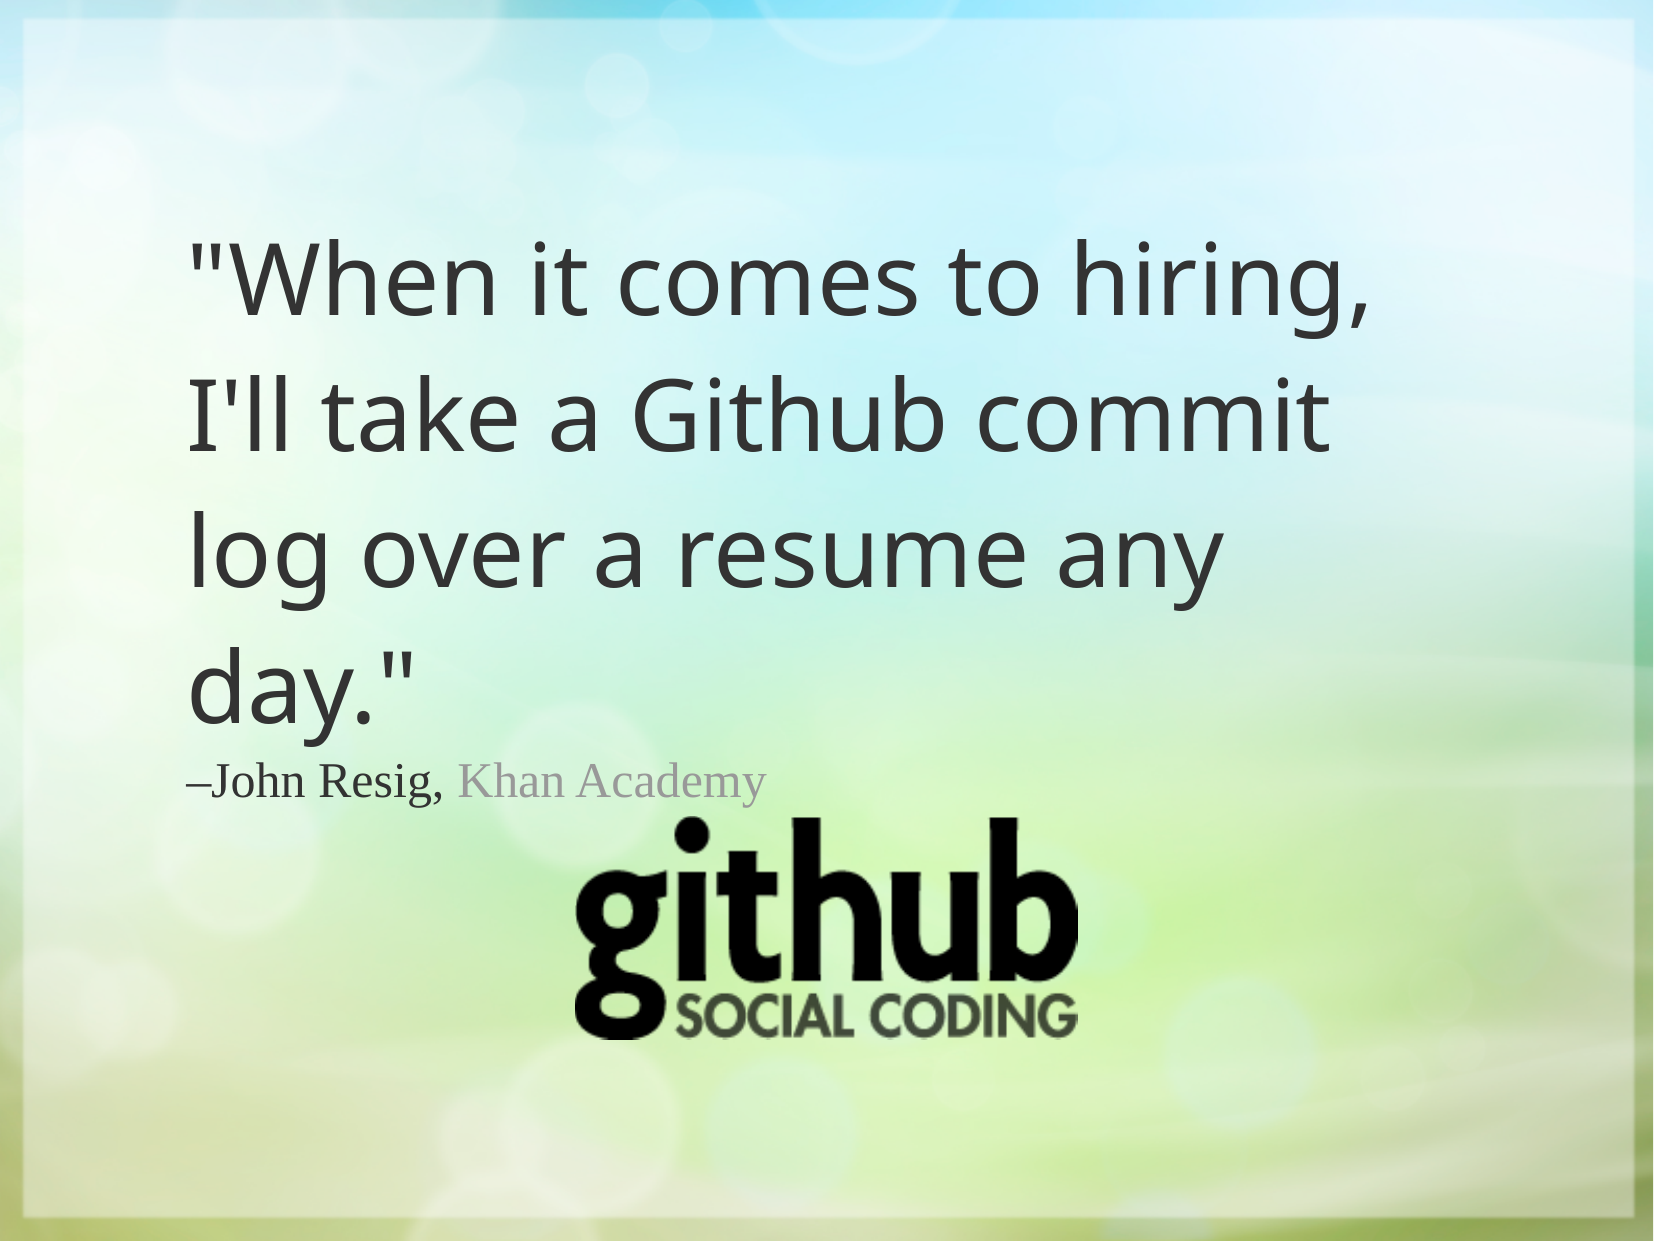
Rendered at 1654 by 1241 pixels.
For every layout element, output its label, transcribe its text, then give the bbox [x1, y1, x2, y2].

subtitle "When it comes to hiring, I'll take a Github commit log over a resume any day." –John Resig, Khan Academy [186, 302, 1467, 714]
picture [0, 0, 1654, 1241]
